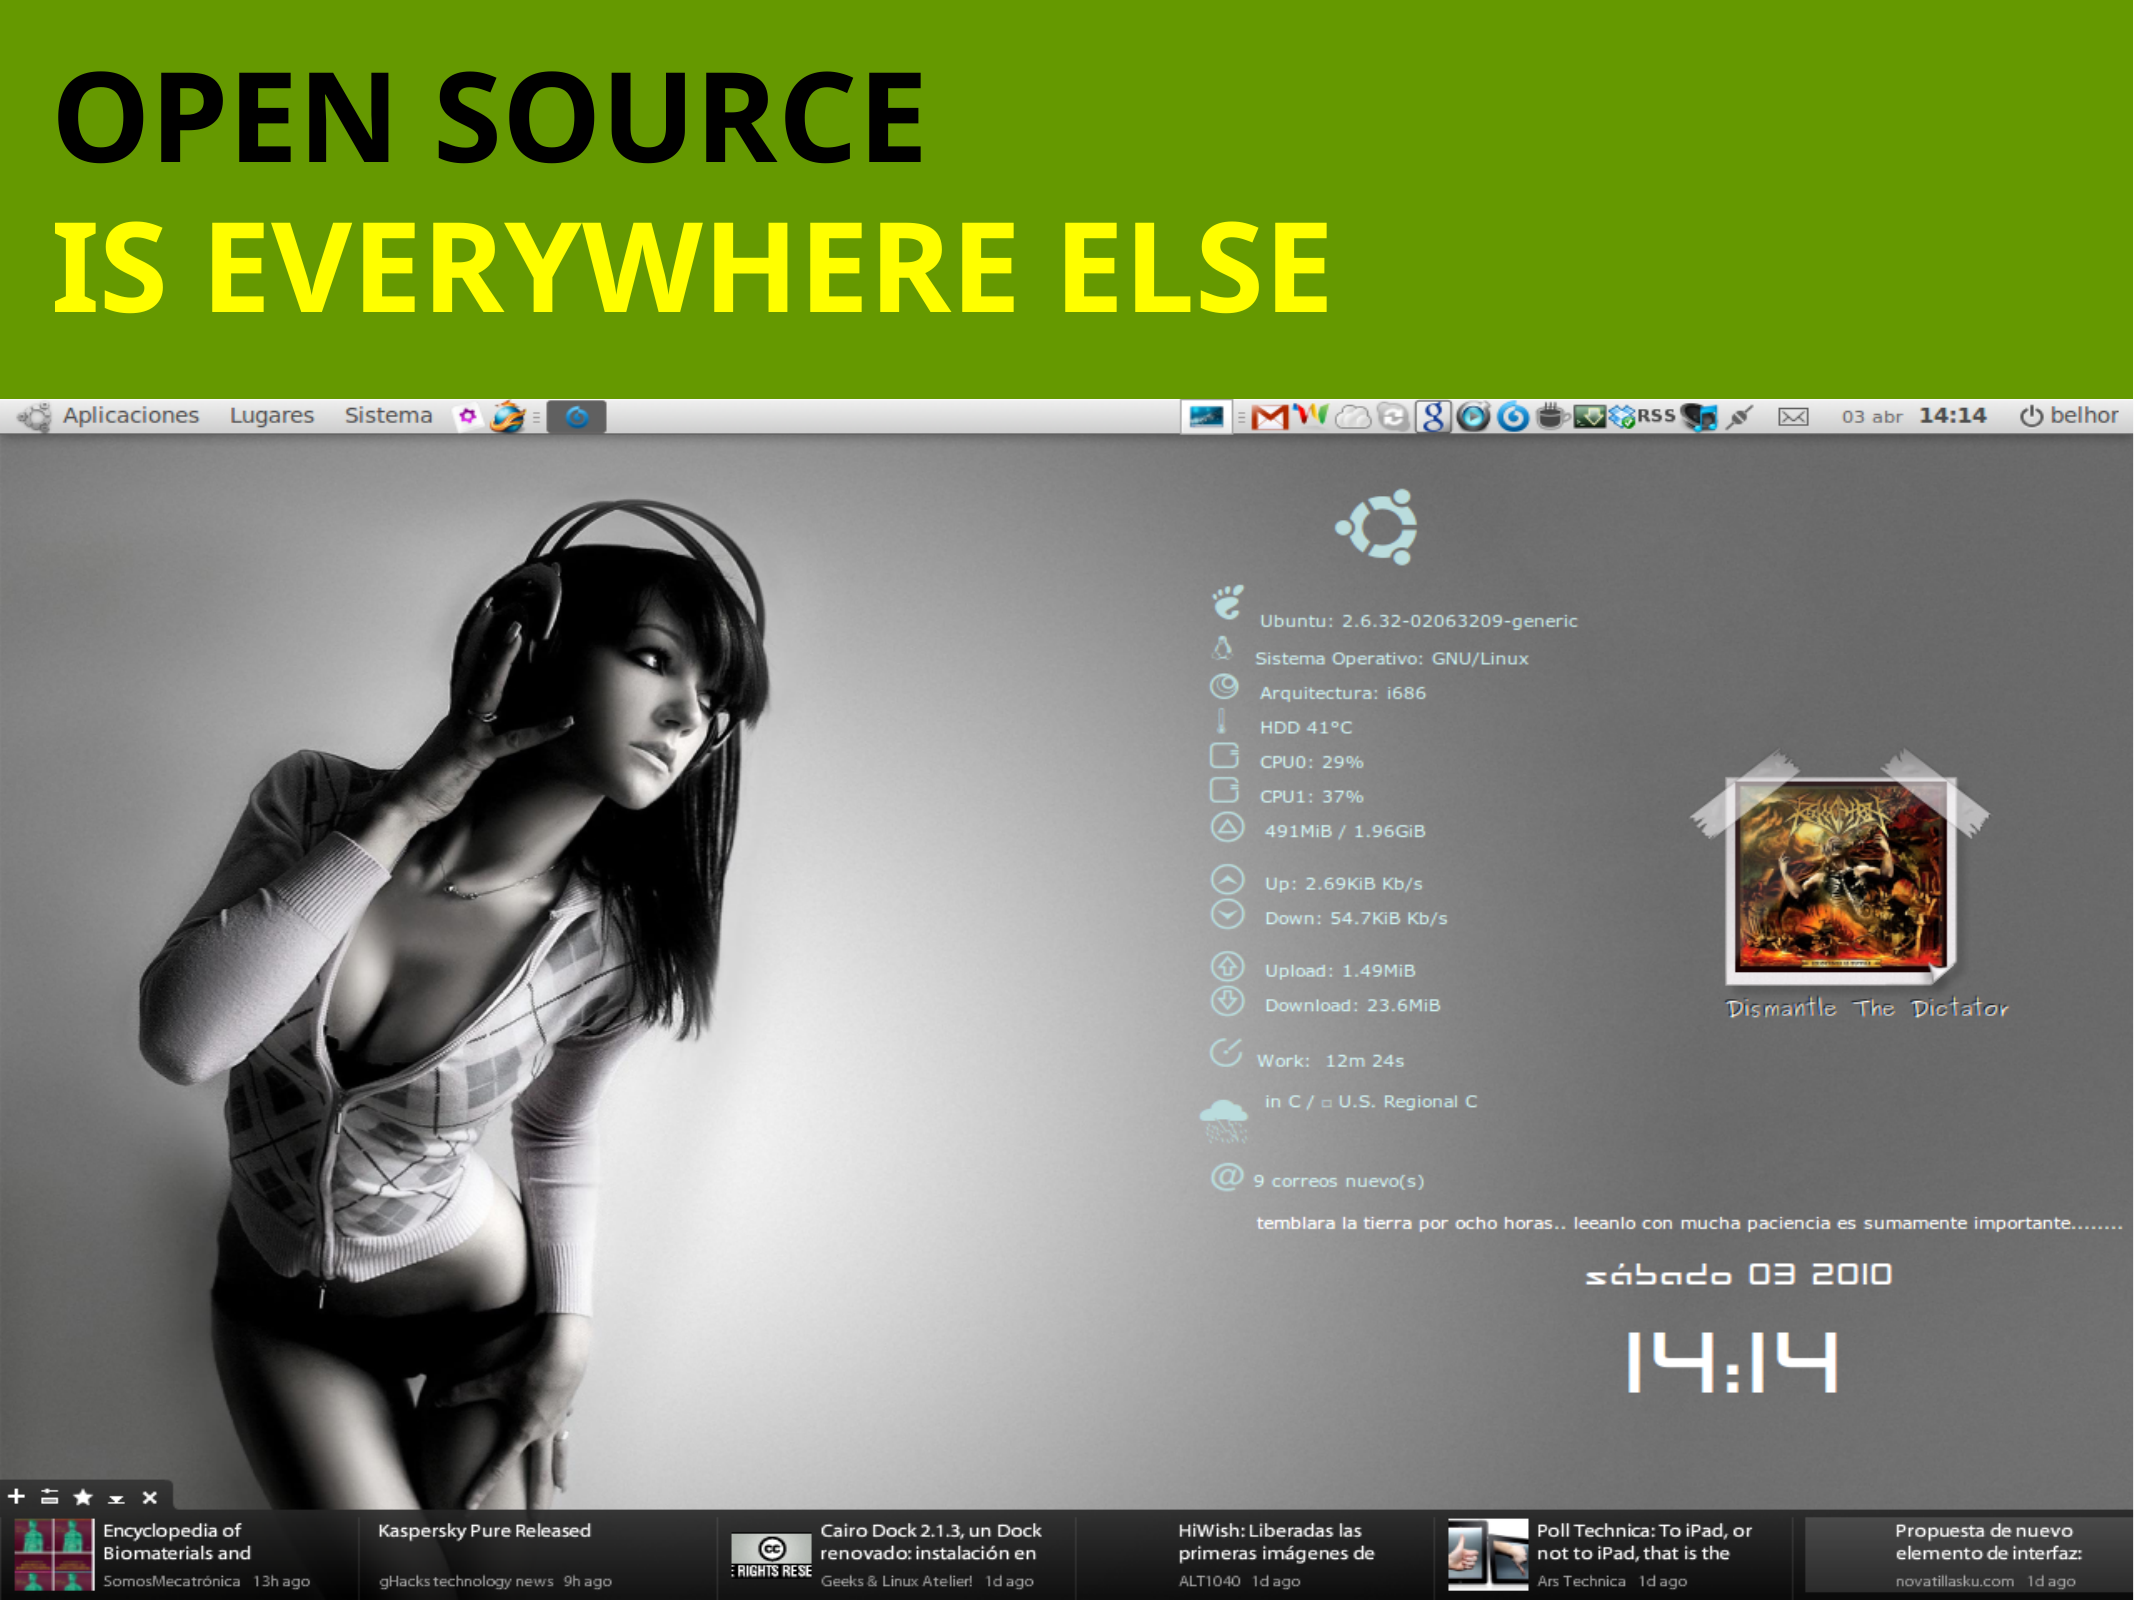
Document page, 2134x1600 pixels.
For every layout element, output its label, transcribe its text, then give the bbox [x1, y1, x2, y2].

text_box OPEN SOURCE IS EVERYWHERE ELSE [41, 37, 1719, 399]
picture [0, 399, 2134, 1600]
